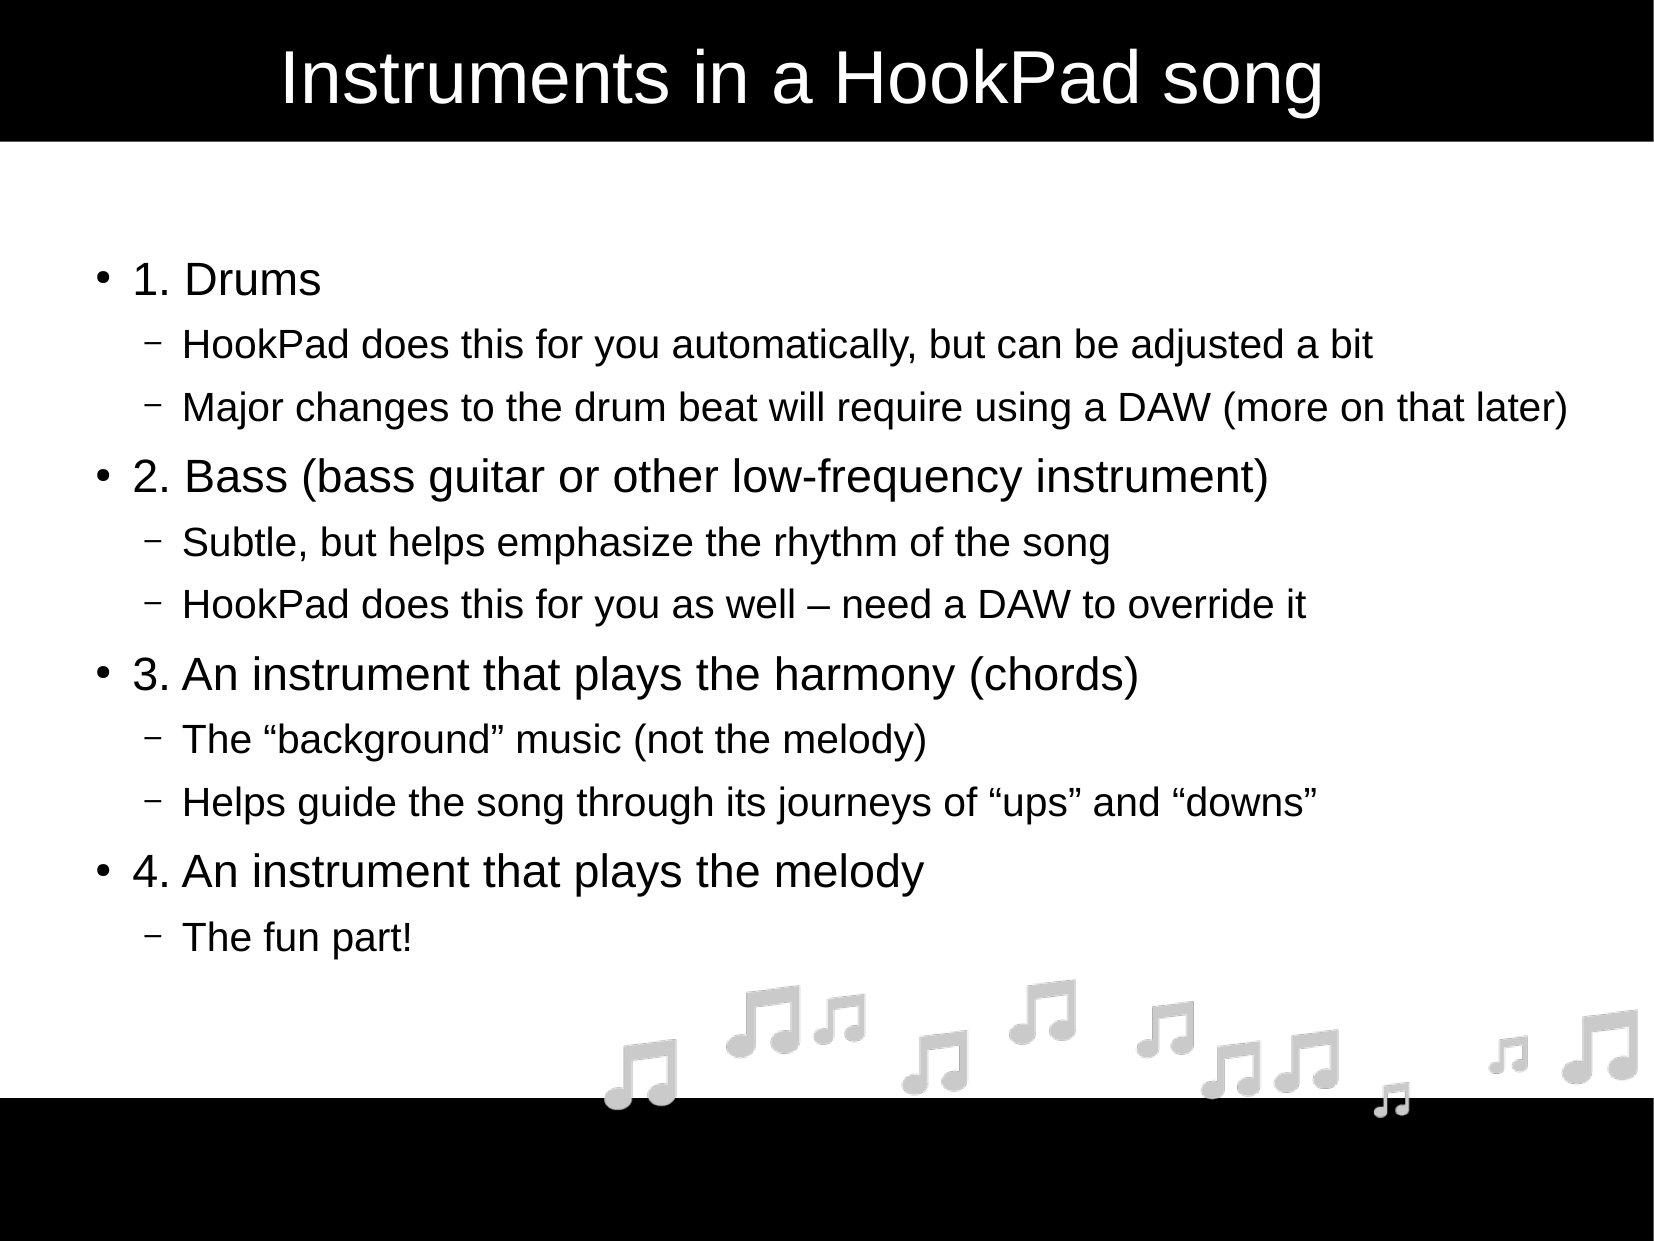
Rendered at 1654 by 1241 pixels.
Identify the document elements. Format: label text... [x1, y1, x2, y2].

title Instruments in a HookPad song [59, 8, 1548, 148]
list 1. Drums HookPad does this for you automatically, but can be adjusted a bit Major changes to the drum beat will require using a DAW (more on that later) 2. Bass (bass guitar or other low-frequency instrument) Subtle, but helps emphasize the rhythm of the song HookPad does this for you as well – need a DAW to override it 3. An instrument that plays the harmony (chords) The “background” music (not the melody) Helps guide the song through its journeys of “ups” and “downs” 4. An instrument that plays the melody The fun part! [82, 180, 1571, 1010]
